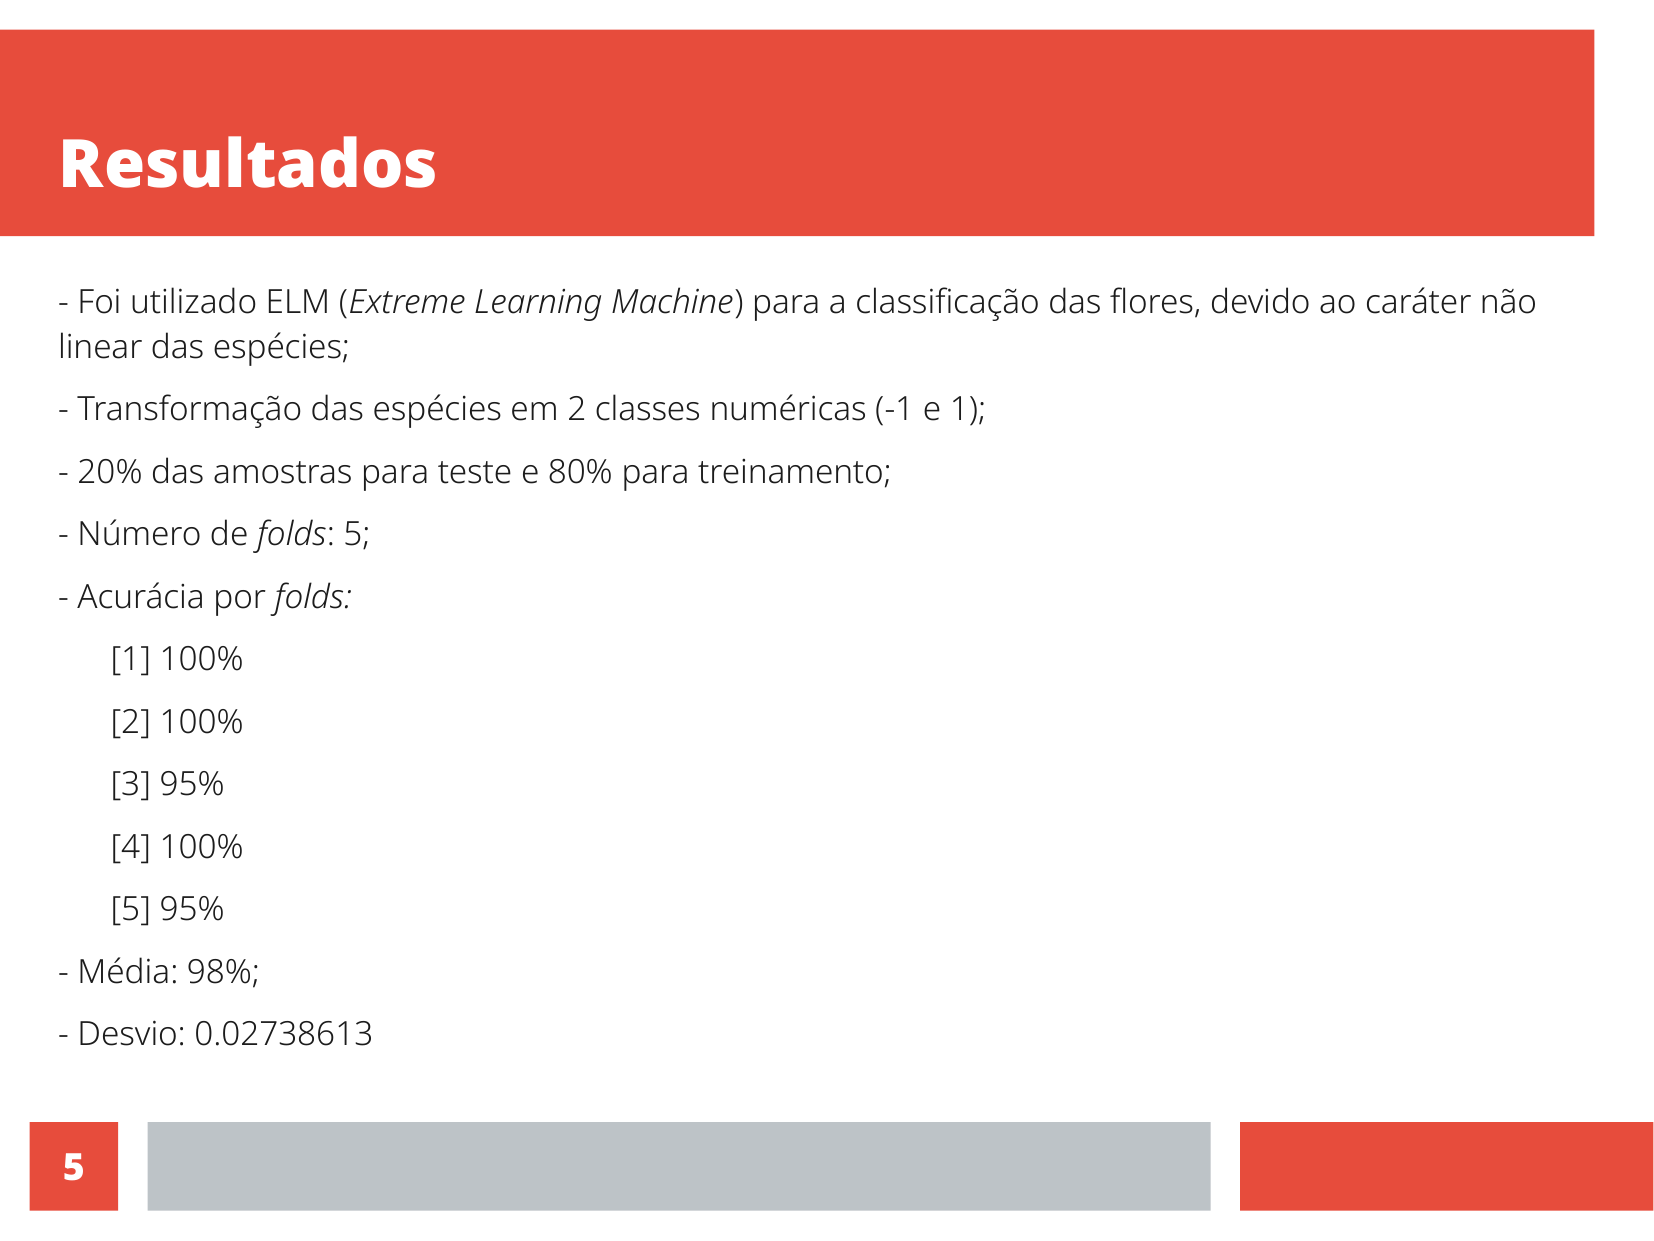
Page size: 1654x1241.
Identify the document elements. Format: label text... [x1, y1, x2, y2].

title Resultados [59, 59, 1595, 207]
list - Foi utilizado ELM (Extreme Learning Machine) para a classificação das flores, devido ao caráter não linear das espécies; - Transformação das espécies em 2 classes numéricas (-1 e 1); - 20% das amostras para teste e 80% para treinamento; - Número de folds: 5; - Acurácia por folds: [1] 100% [2] 100% [3] 95% [4] 100% [5] 95% - Média: 98%; - Desvio: 0.02738613 [23, 277, 1577, 1063]
